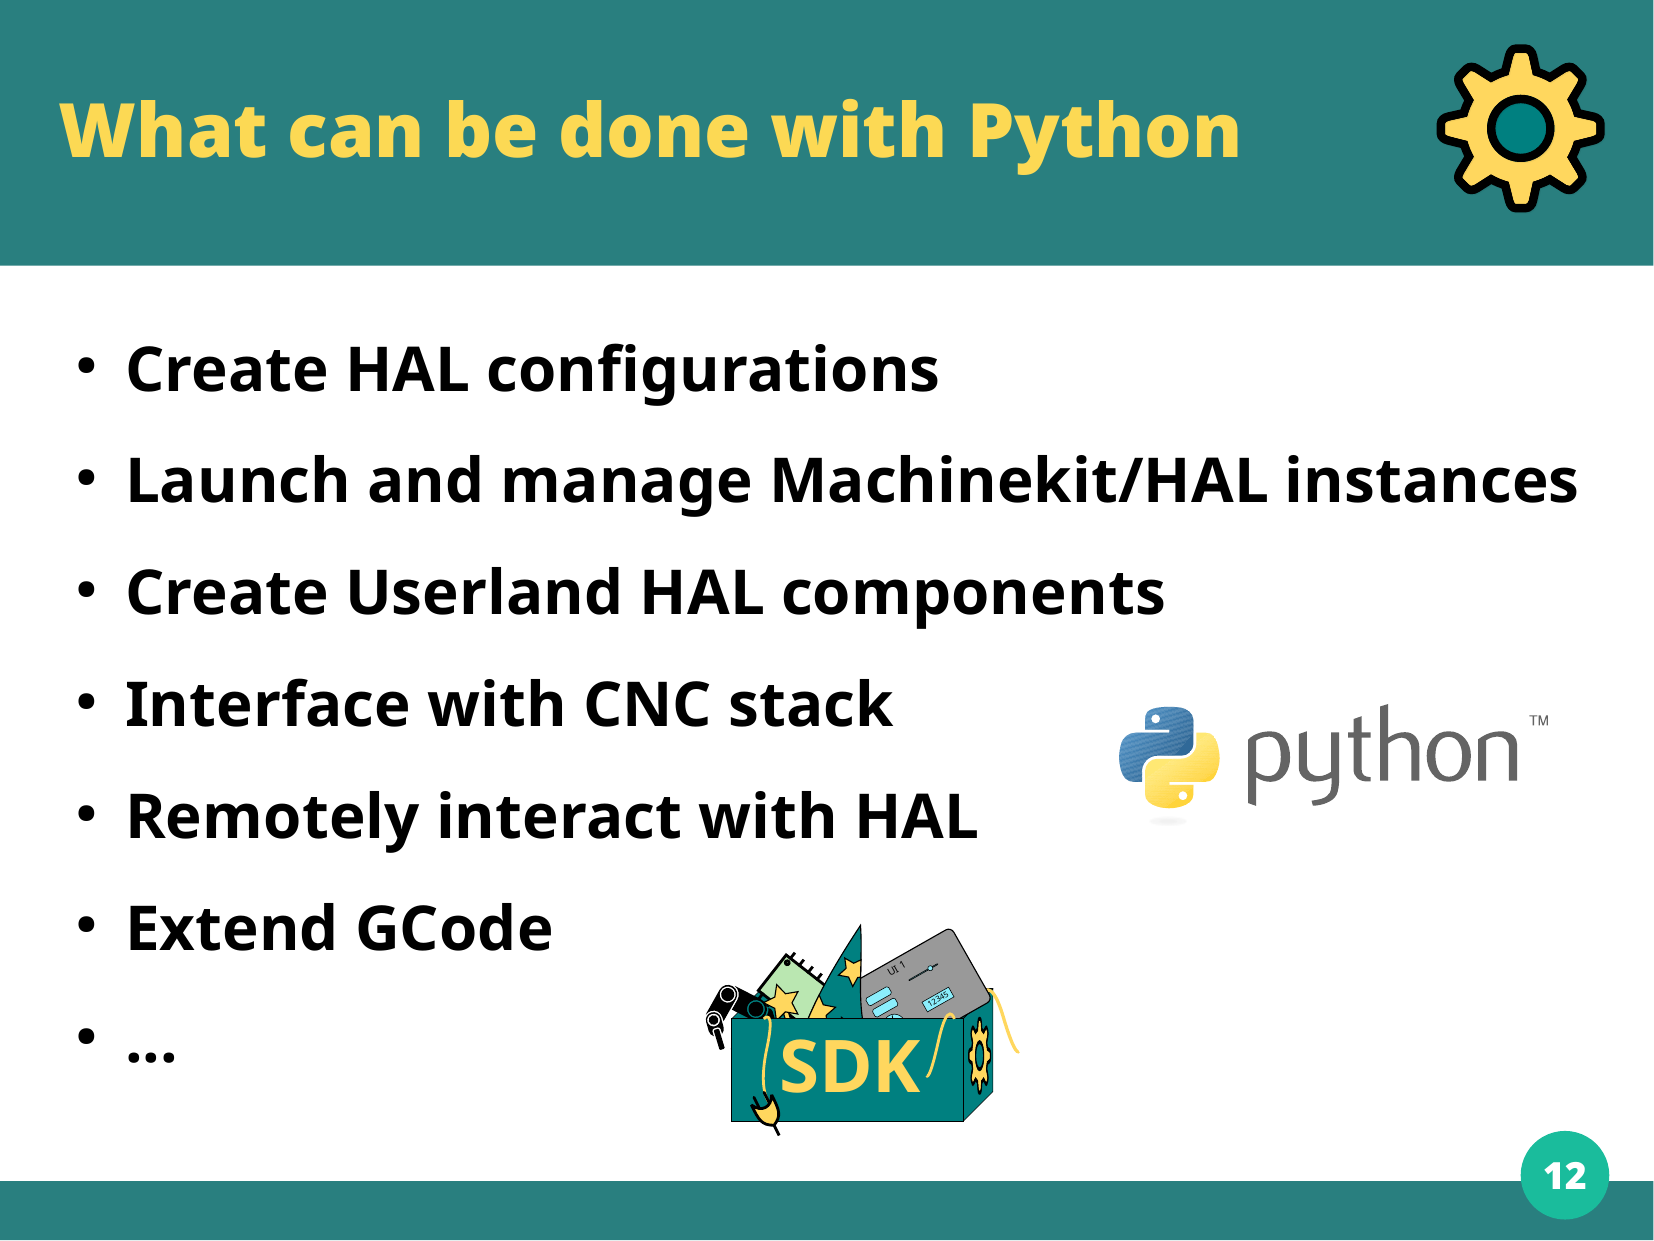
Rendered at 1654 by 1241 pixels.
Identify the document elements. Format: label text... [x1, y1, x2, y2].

list Create HAL configurations Launch and manage Machinekit/HAL instances Create Userland HAL components Interface with CNC stack Remotely interact with HAL Extend GCode ... [59, 324, 1595, 1152]
title What can be done with Python [59, 49, 1595, 207]
picture [1113, 700, 1583, 840]
picture [696, 814, 1023, 1241]
